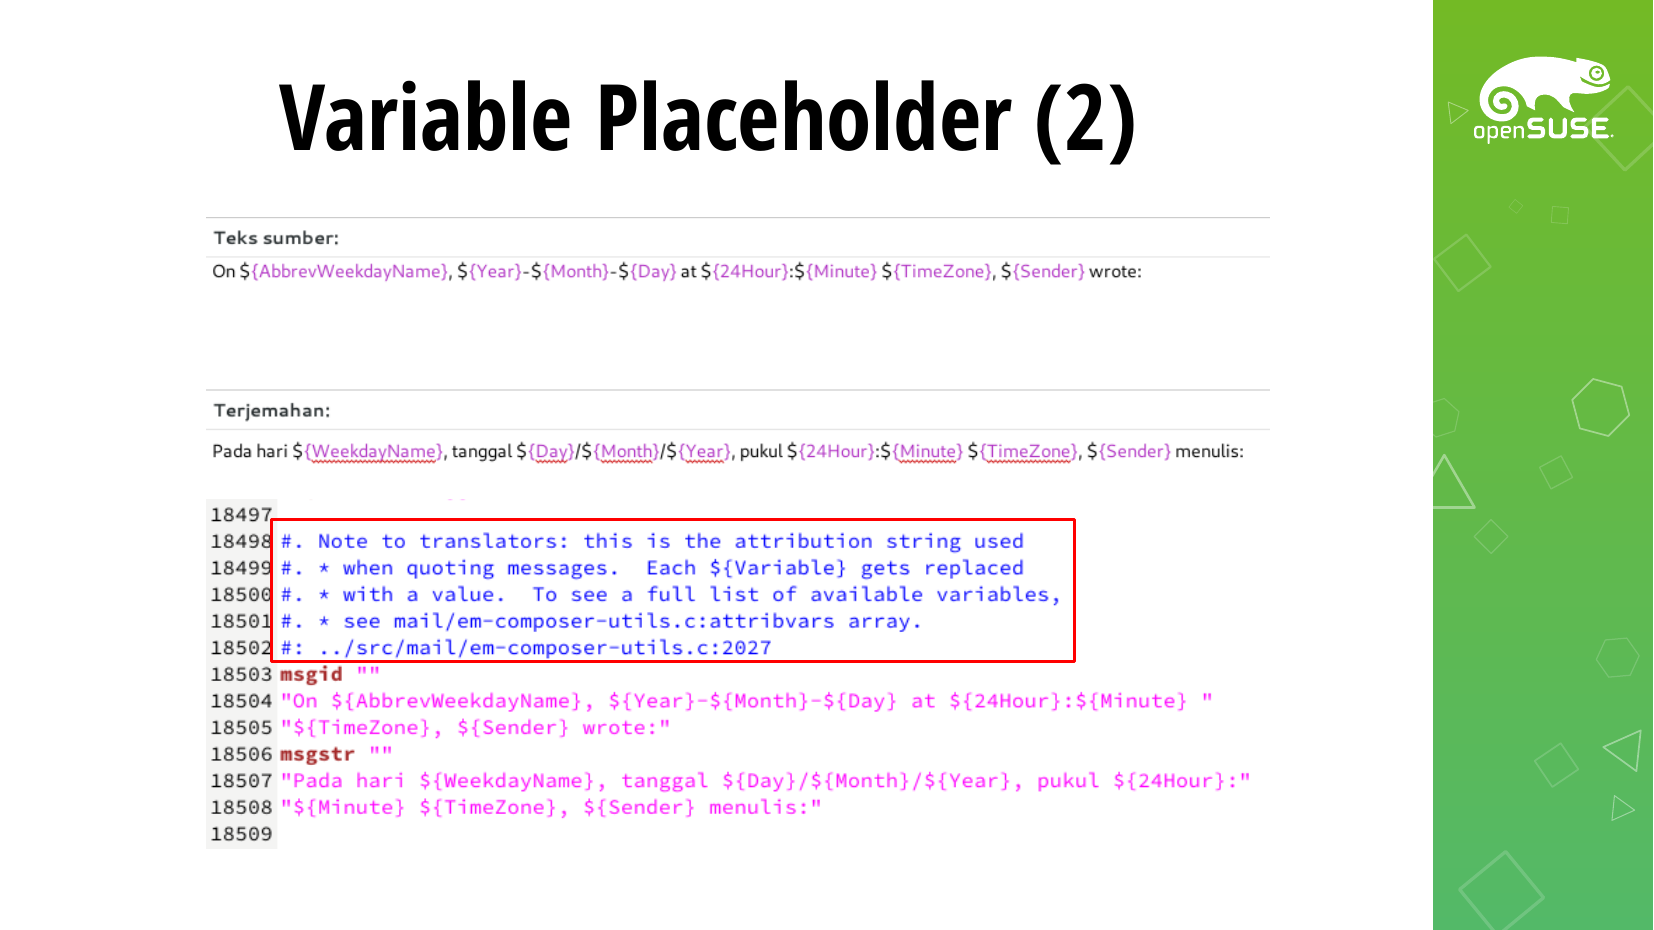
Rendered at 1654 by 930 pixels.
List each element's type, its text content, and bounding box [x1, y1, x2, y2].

picture [206, 217, 1270, 849]
title Variable Placeholder (2) [82, 37, 1336, 193]
